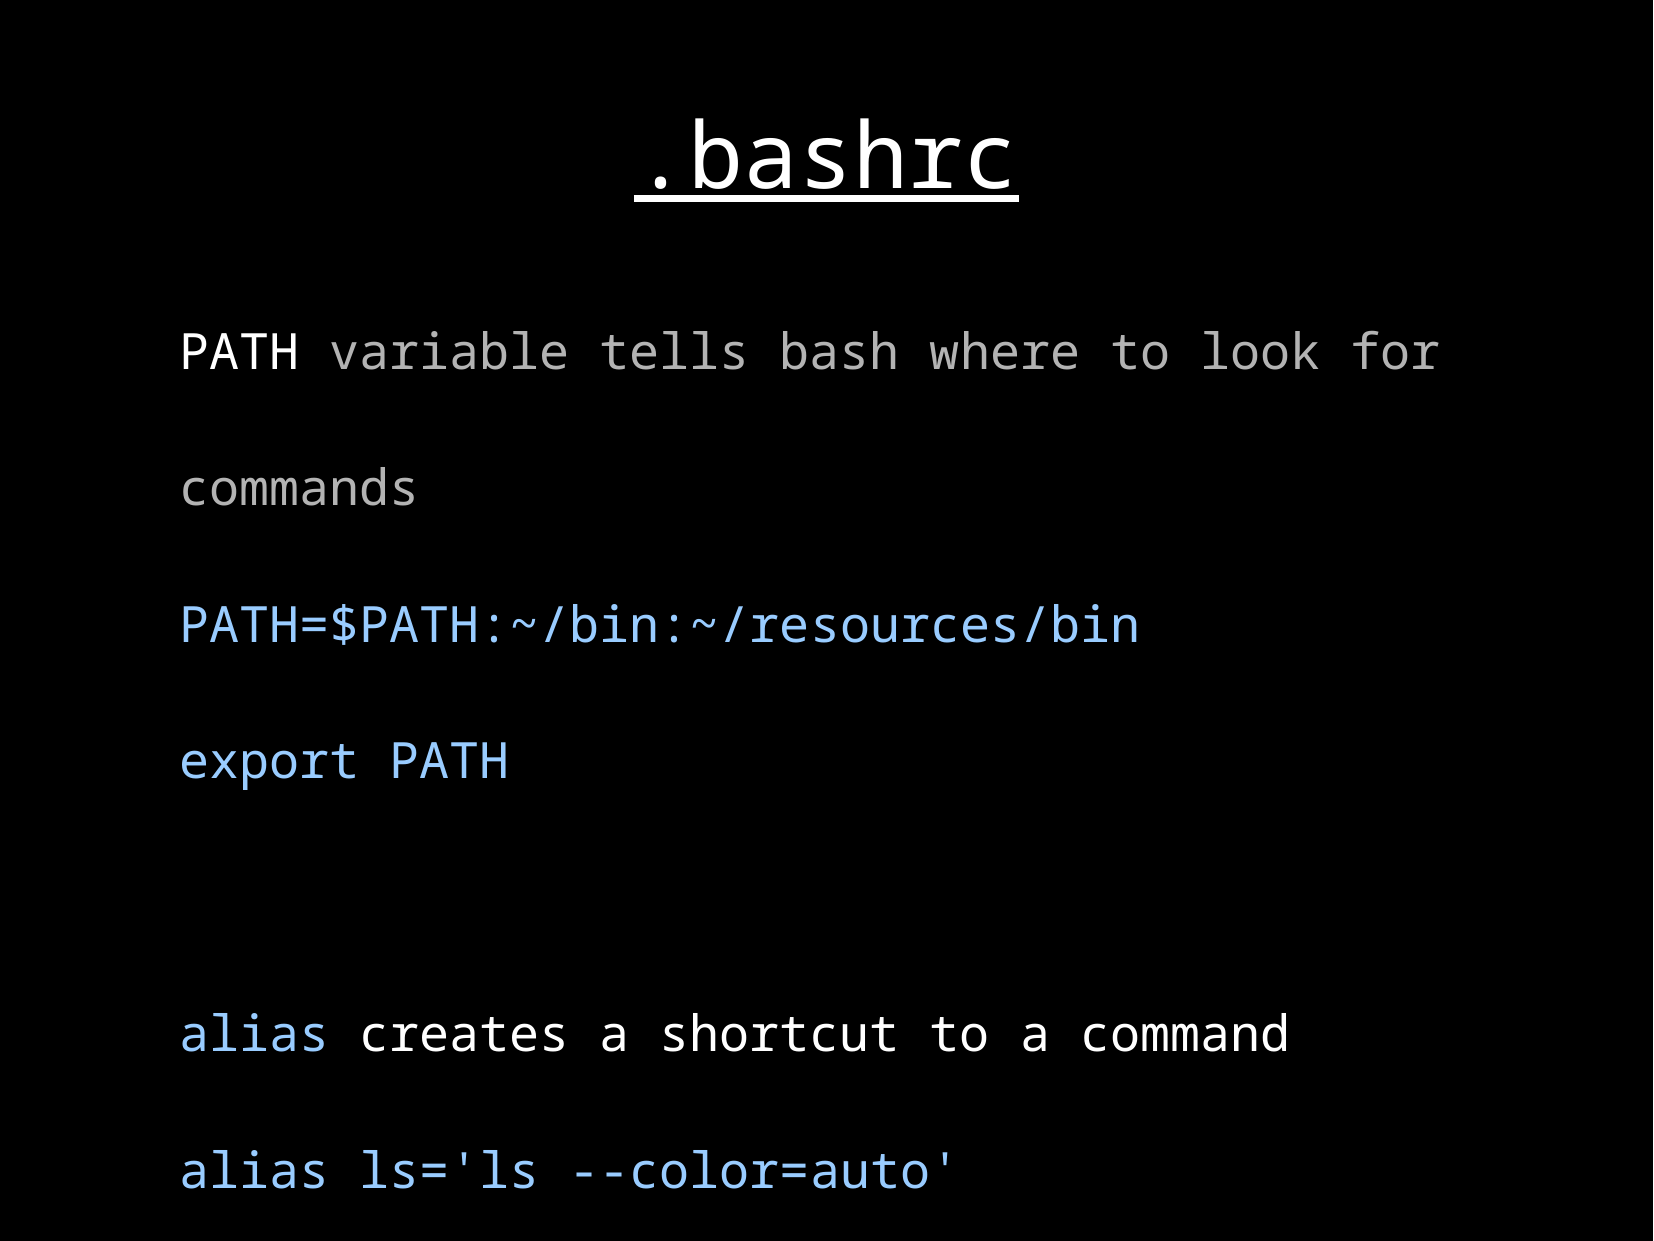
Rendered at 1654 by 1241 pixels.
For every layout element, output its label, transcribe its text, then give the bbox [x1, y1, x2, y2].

title .bashrc [82, 49, 1571, 257]
text_box PATH variable tells bash where to look for commands PATH=$PATH:~/bin:~/resources/bin export PATH alias creates a shortcut to a command alias ls='ls --color=auto' alias ll='ls -la' alias ..='cd ..' [165, 240, 1561, 1168]
